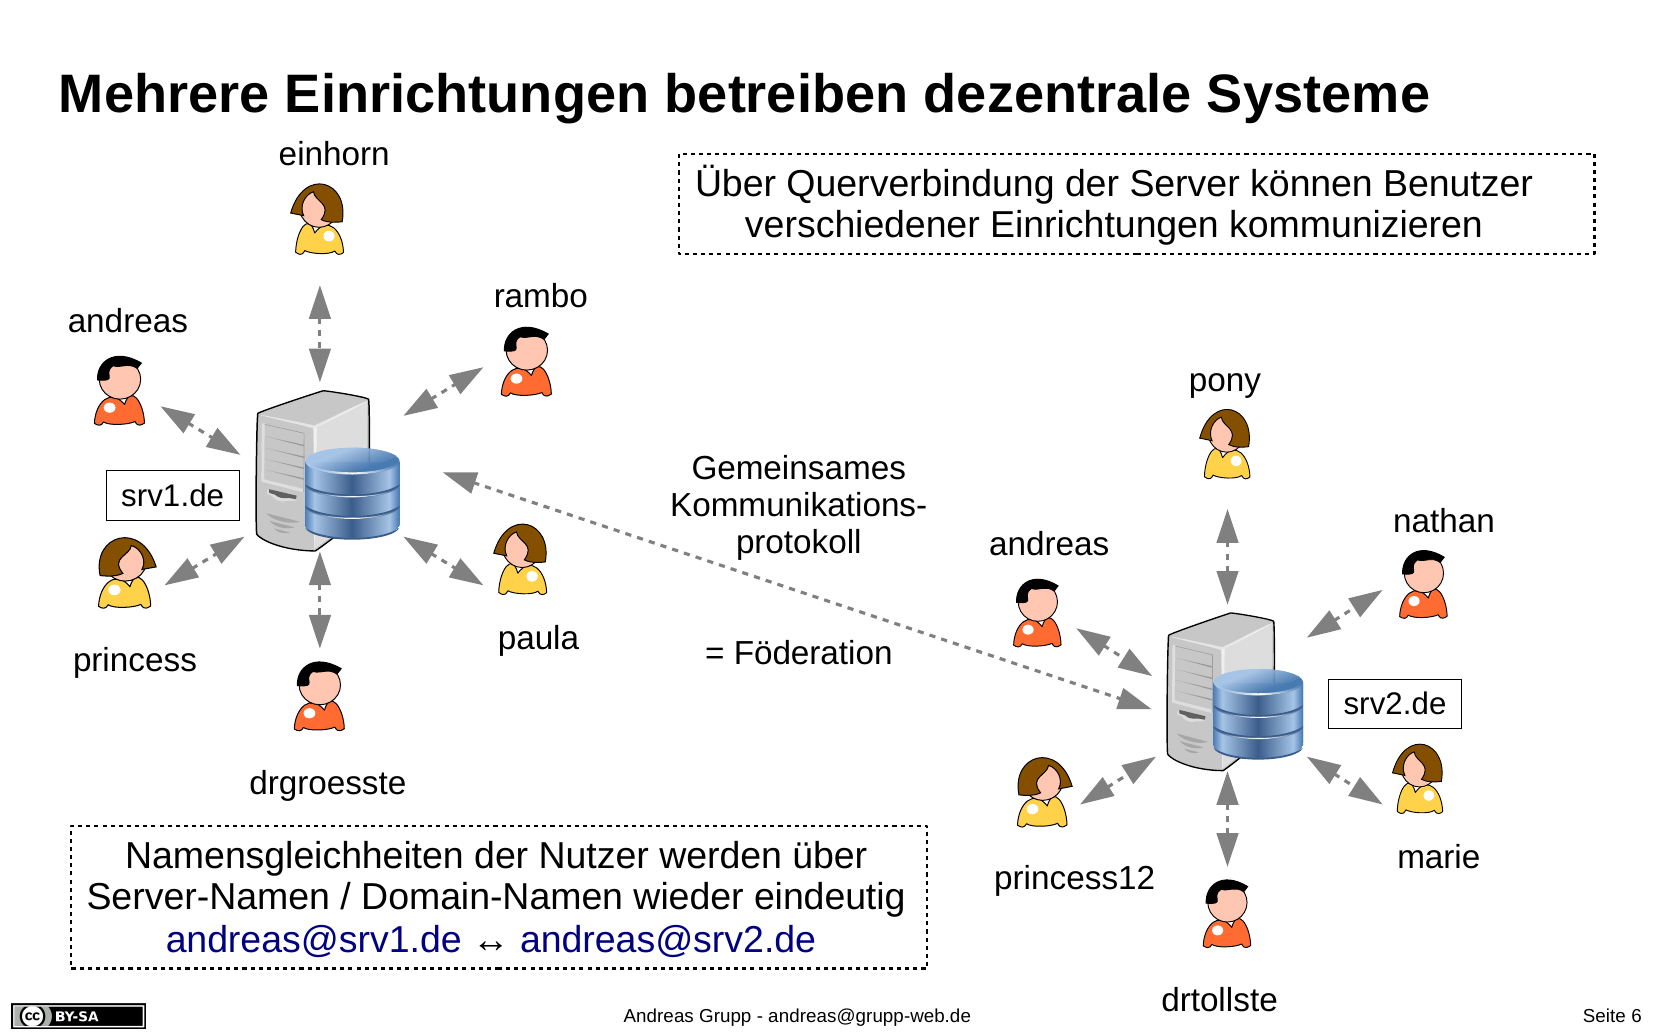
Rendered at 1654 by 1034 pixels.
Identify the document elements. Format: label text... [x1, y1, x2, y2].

picture [280, 180, 360, 286]
picture [1383, 551, 1463, 648]
text_box srv1.de [106, 470, 239, 521]
picture [255, 390, 400, 552]
text_box andreas [980, 518, 1125, 575]
picture [11, 1003, 146, 1029]
text_box rambo [478, 270, 603, 323]
picture [1189, 411, 1266, 510]
picture [1382, 734, 1459, 830]
picture [1187, 871, 1266, 973]
picture [483, 513, 563, 612]
picture [484, 323, 568, 426]
text_box srv2.de [1328, 679, 1461, 729]
text_box princess12 [979, 852, 1170, 908]
text_box Namensgleichheiten der Nutzer werden über Server-Namen / Domain-Namen wieder eindeutig andreas@srv1.de ↔ andreas@srv2.de [70, 825, 928, 969]
text_box paula [483, 612, 595, 664]
text_box nathan [1378, 494, 1510, 551]
text_box einhorn [263, 127, 405, 180]
picture [1166, 612, 1304, 772]
text_box andreas [53, 294, 203, 347]
text_box marie [1382, 830, 1496, 887]
text_box drgroesste [234, 757, 422, 810]
picture [1000, 747, 1084, 852]
text_box Gemeinsames Kommunikations- protokoll = Föderation [654, 440, 980, 680]
picture [997, 575, 1077, 677]
picture [80, 527, 168, 633]
text_box drtollste [1146, 973, 1293, 1030]
text_box pony [1174, 354, 1277, 411]
text_box Über Querverbindung der Server können Benutzer verschiedener Einrichtungen kommunizieren [679, 153, 1595, 255]
text_box princess [58, 633, 212, 686]
picture [77, 347, 161, 455]
title Mehrere Einrichtungen betreiben dezentrale Systeme [59, 24, 1625, 165]
picture [277, 653, 361, 757]
